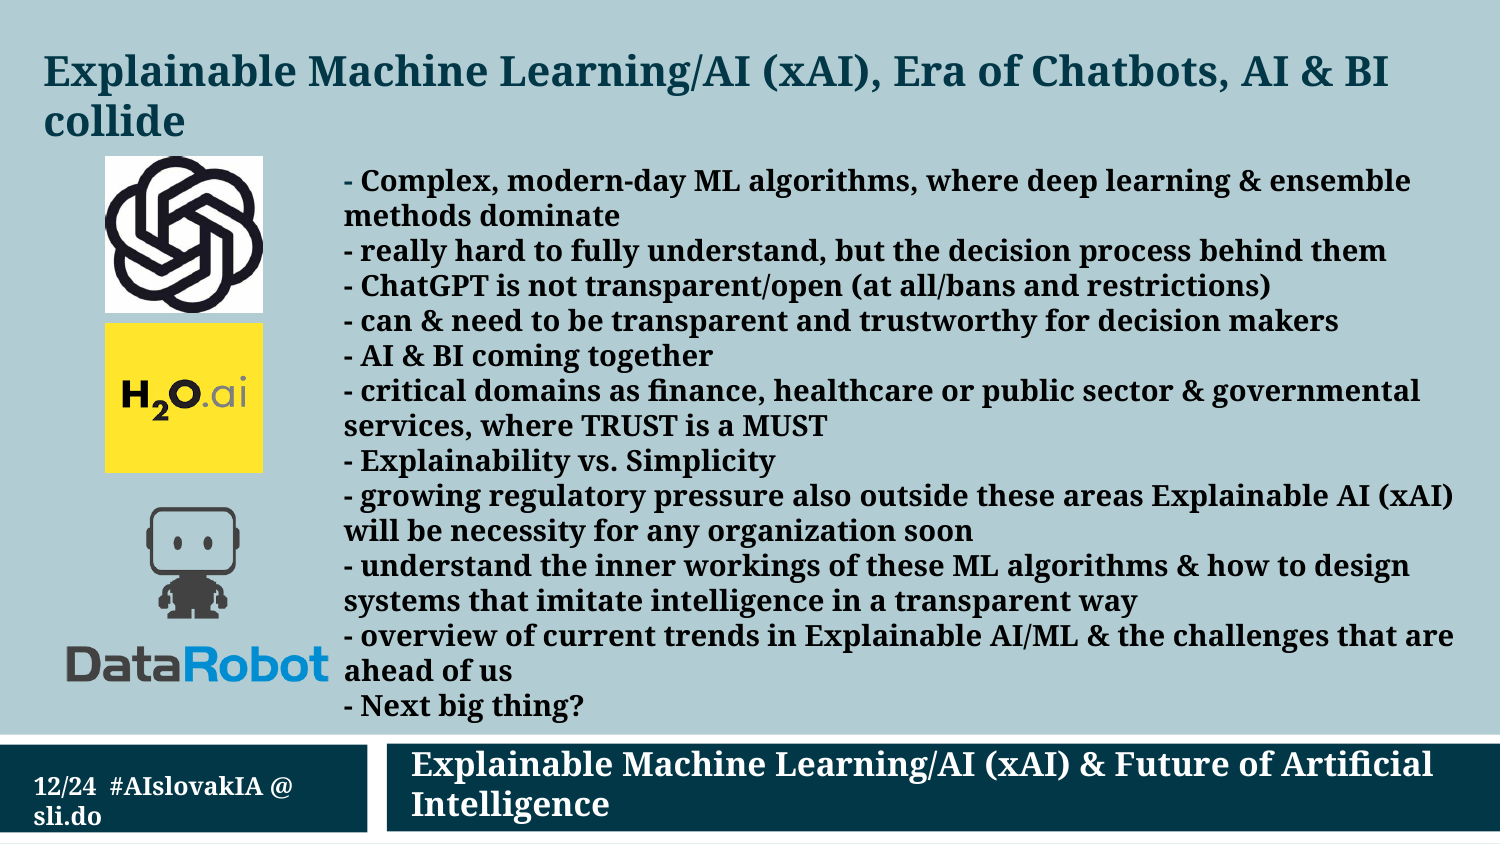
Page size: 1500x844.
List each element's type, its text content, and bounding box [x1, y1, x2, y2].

text_box Explainable Machine Learning/AI (xAI), Era of Chatbots, AI & BI collide [32, 33, 1475, 156]
text_box - Complex, modern-day ML algorithms, where deep learning & ensemble methods dominate - really hard to fully understand, but the decision process behind them - ChatGPT is not transparent/open (at all/bans and restrictions) - can & need to be transparent and trustworthy for decision makers - AI & BI coming together - critical domains as finance, healthcare or public sector & governmental services, where TRUST is a MUST - Explainability vs. Simplicity - growing regulatory pressure also outside these areas Explainable AI (xAI) will be necessity for any organization soon - understand the inner workings of these ML algorithms & how to design systems that imitate intelligence in a transparent way - overview of current trends in Explainable AI/ML & the challenges that are ahead of us - Next big thing? [332, 156, 1475, 709]
picture [105, 156, 263, 313]
text_box Explainable Machine Learning/AI (xAI) & Future of Artificial Intelligence [400, 740, 1500, 826]
picture [0, 323, 394, 732]
text_box 12/24 #AIslovakIA @ sli.do [22, 764, 362, 808]
